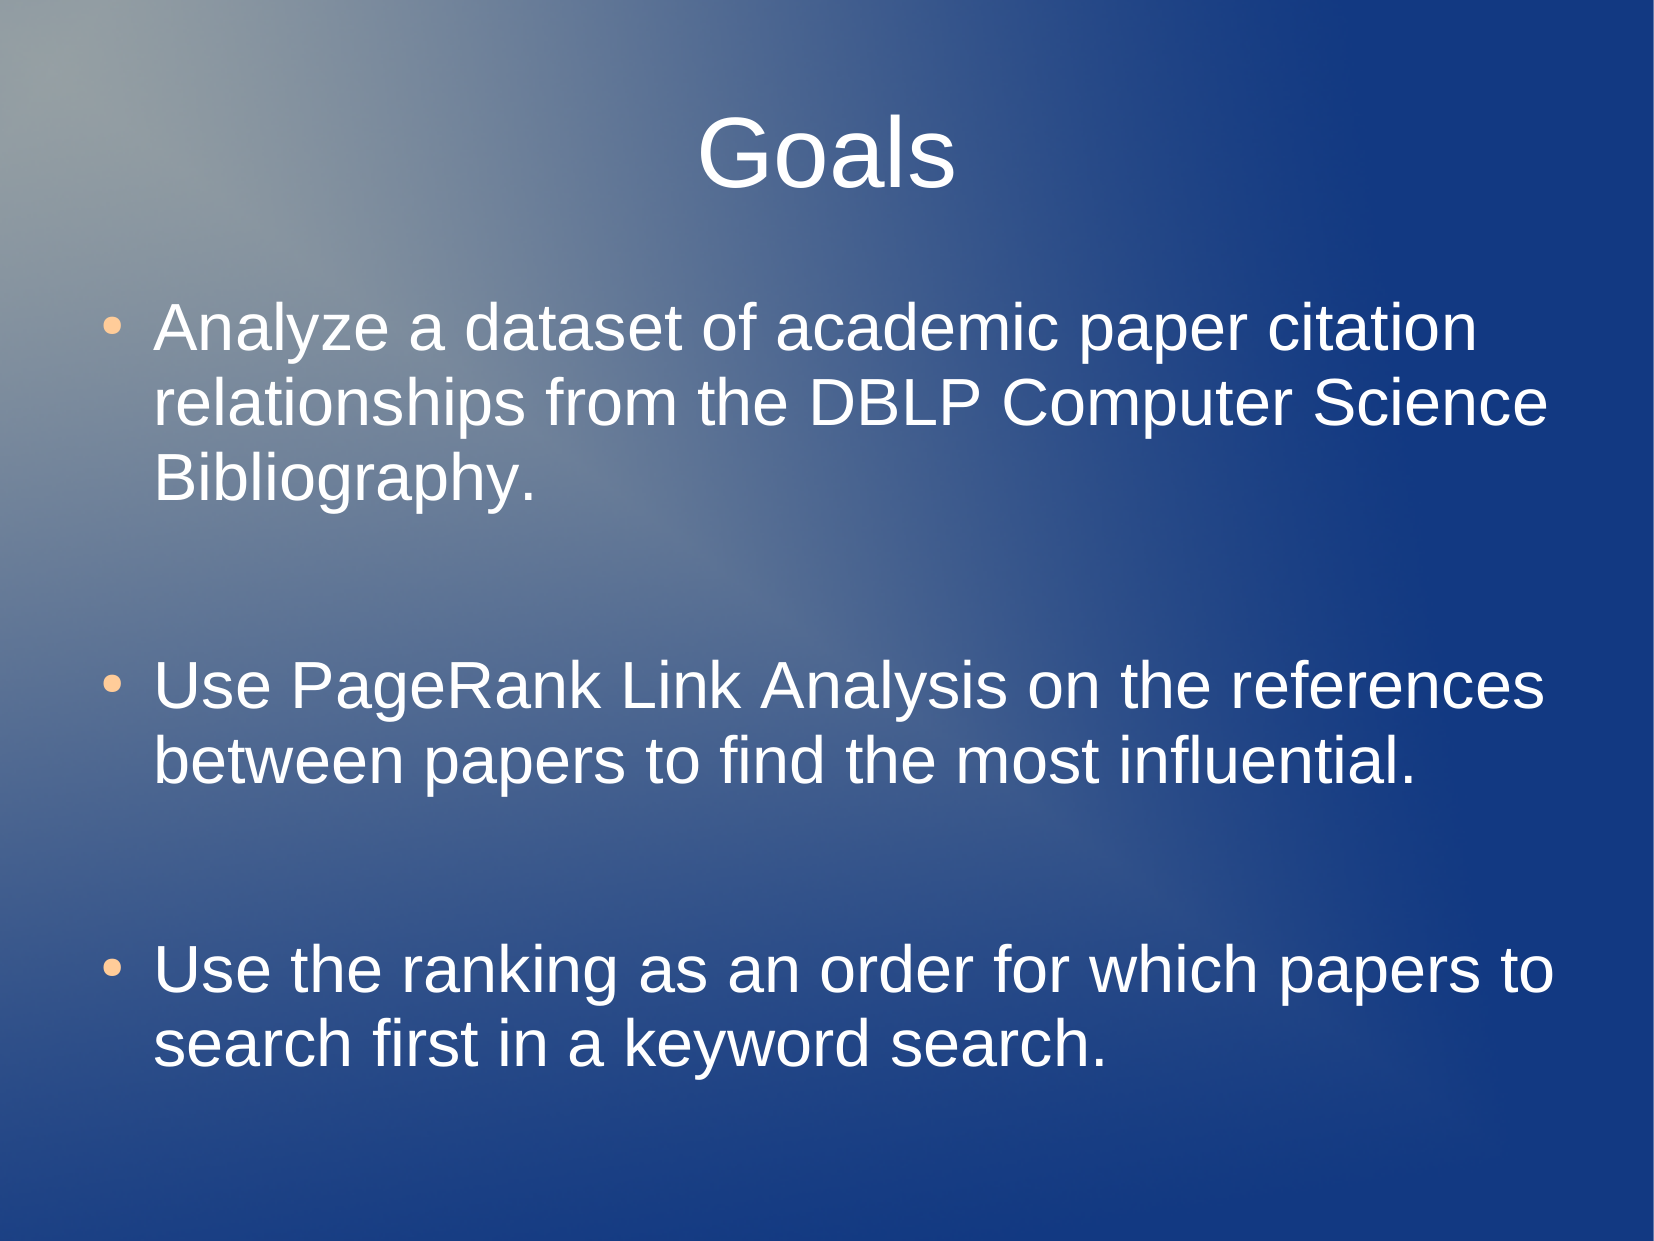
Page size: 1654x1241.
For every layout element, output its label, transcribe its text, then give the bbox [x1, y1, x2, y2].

title Goals [82, 49, 1571, 257]
picture [0, 0, 1654, 1241]
list Analyze a dataset of academic paper citation relationships from the DBLP Computer Science Bibliography. Use PageRank Link Analysis on the references between papers to find the most influential. Use the ranking as an order for which papers to search first in a keyword search. [82, 290, 1571, 1186]
